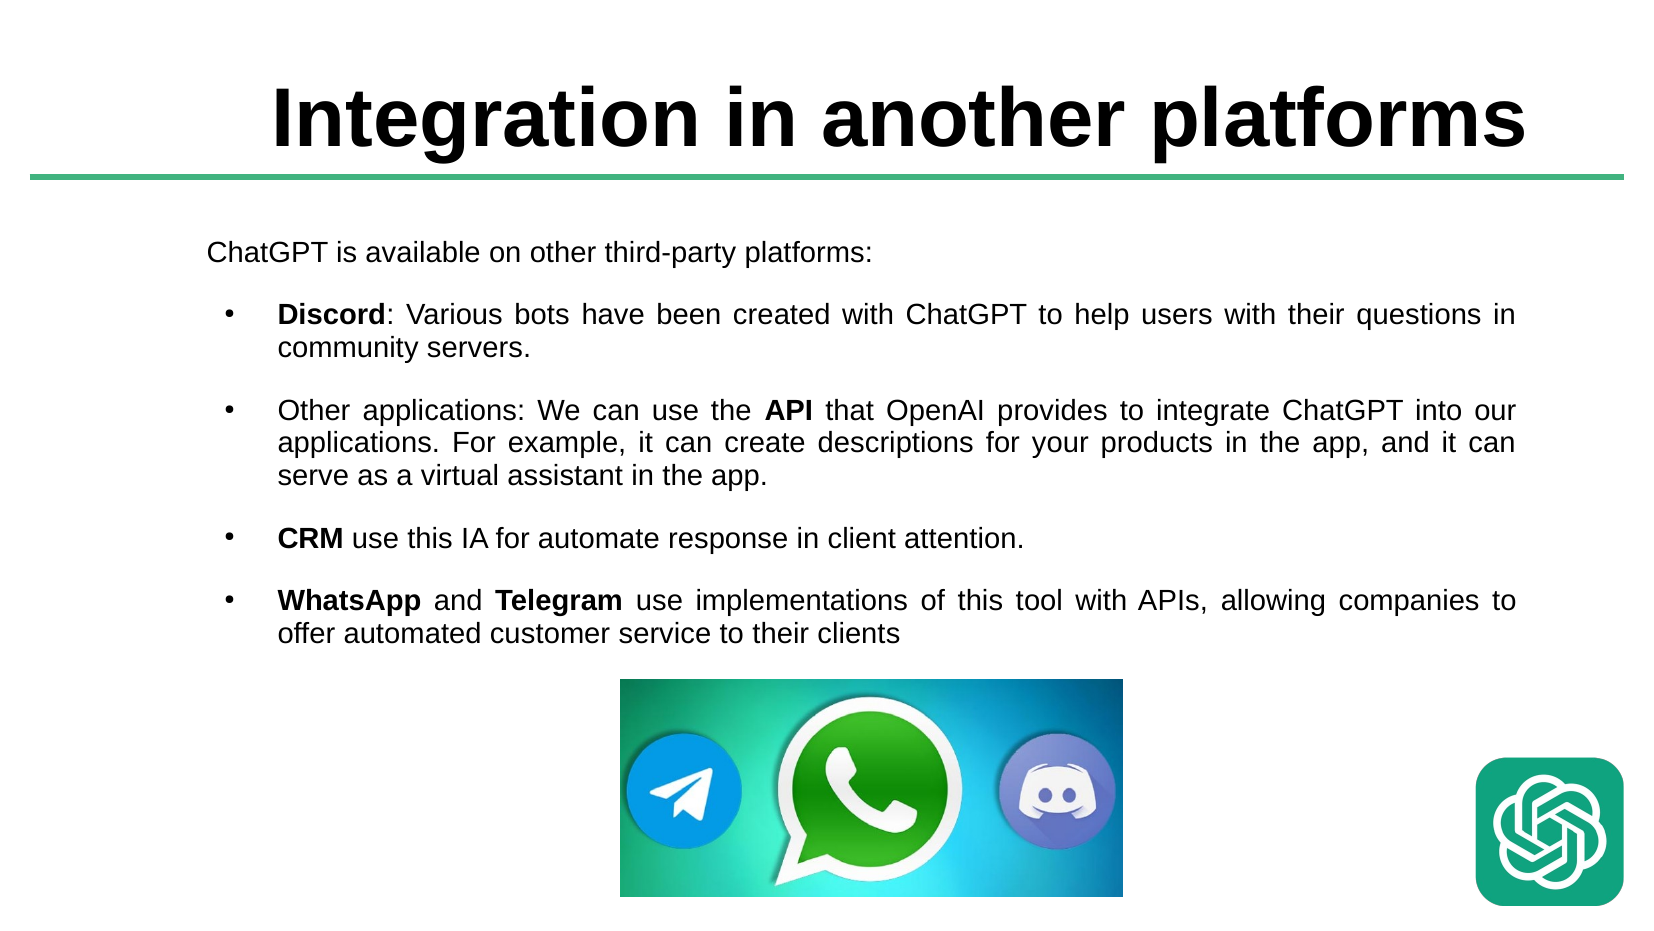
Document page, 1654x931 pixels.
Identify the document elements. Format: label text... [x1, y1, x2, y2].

picture [1475, 757, 1624, 906]
picture [620, 679, 1115, 897]
picture [1100, 886, 1105, 897]
list ChatGPT is available on other third-party platforms: Discord: Various bots have been created with ChatGPT to help users with their questions in community servers. Other applications: We can use the API that OpenAI provides to integrate ChatGPT into our applications. For example, it can create descriptions for your products in the app, and it can serve as a virtual assistant in the app. CRM use this IA for automate response in client attention. WhatsApp and Telegram use implementations of this tool with APIs, allowing companies to offer automated customer service to their clients [206, 236, 1518, 776]
title Integration in another platforms [88, 24, 1642, 211]
